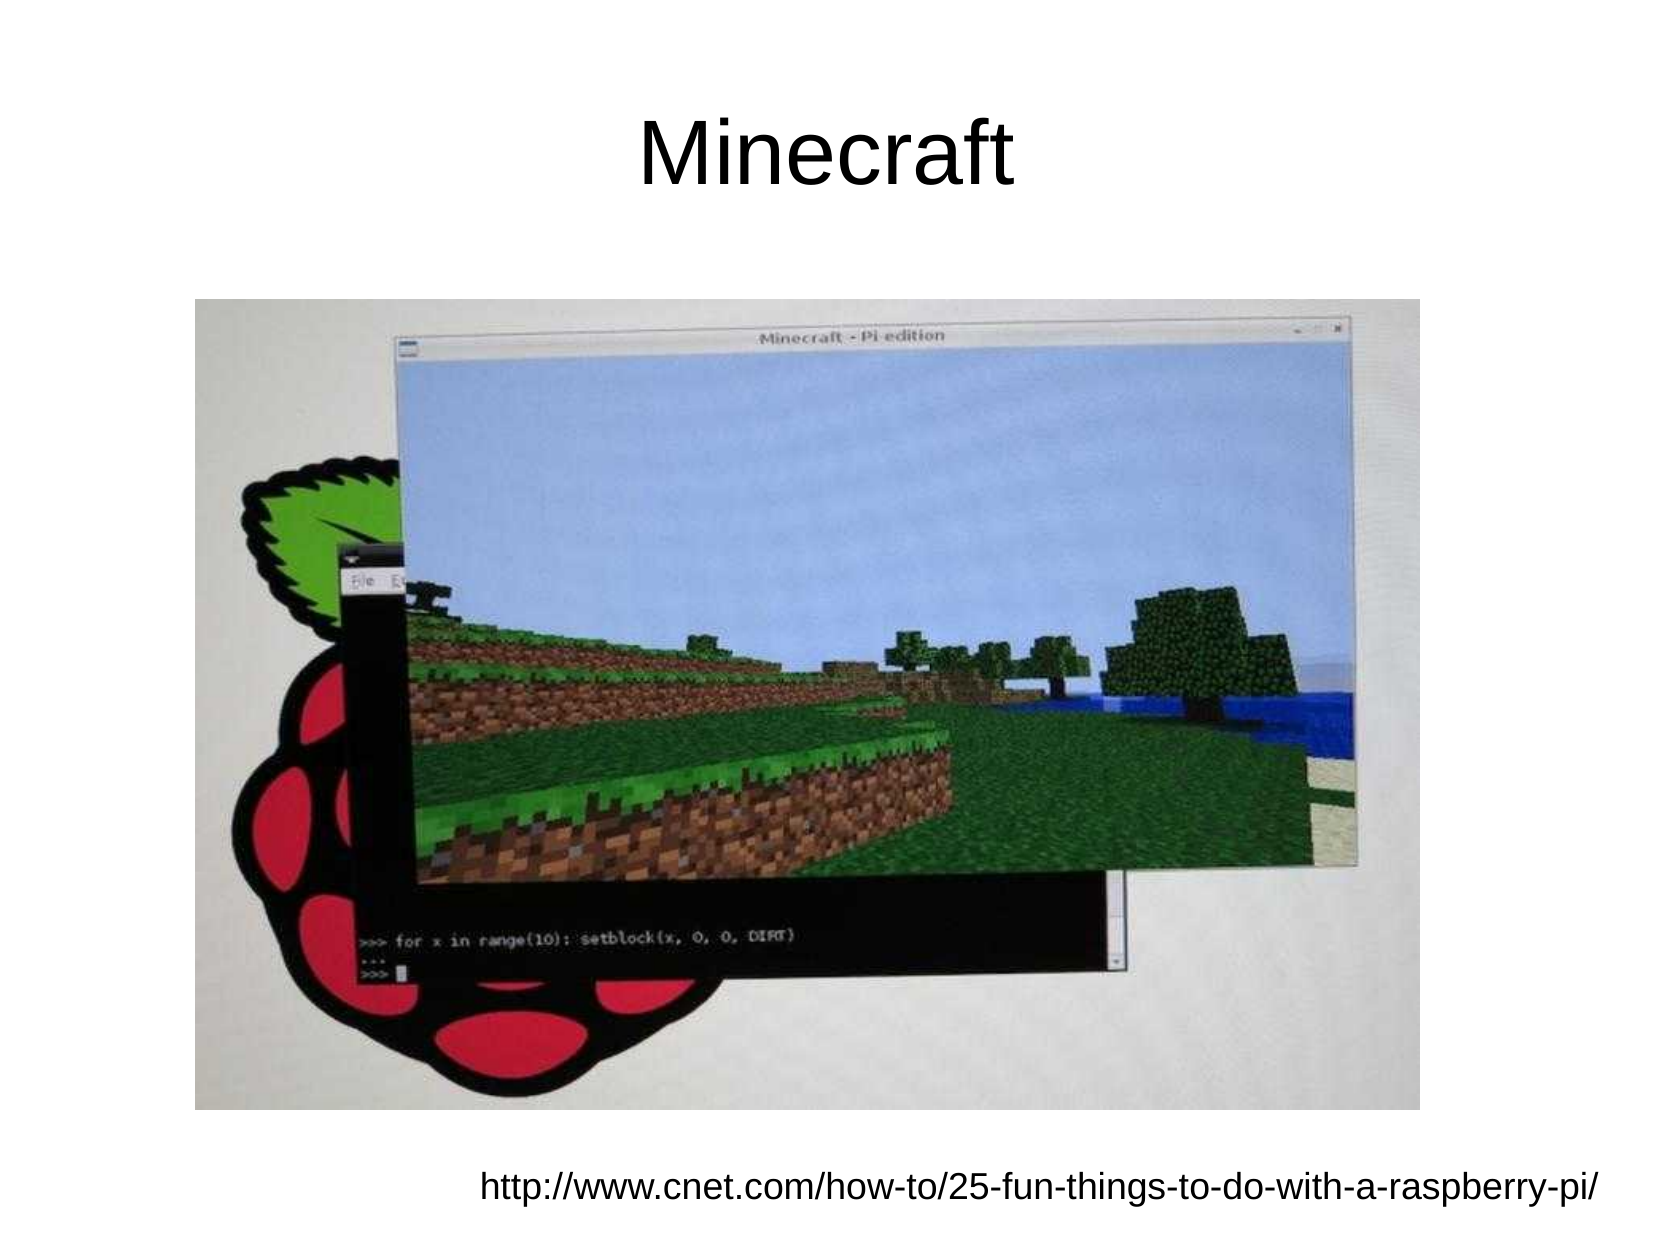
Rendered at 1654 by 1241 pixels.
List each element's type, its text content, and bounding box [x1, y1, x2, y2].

text_box http://www.cnet.com/how-to/25-fun-things-to-do-with-a-raspberry-pi/ [465, 1158, 1621, 1216]
picture [195, 299, 1420, 1110]
title Minecraft [82, 49, 1571, 257]
